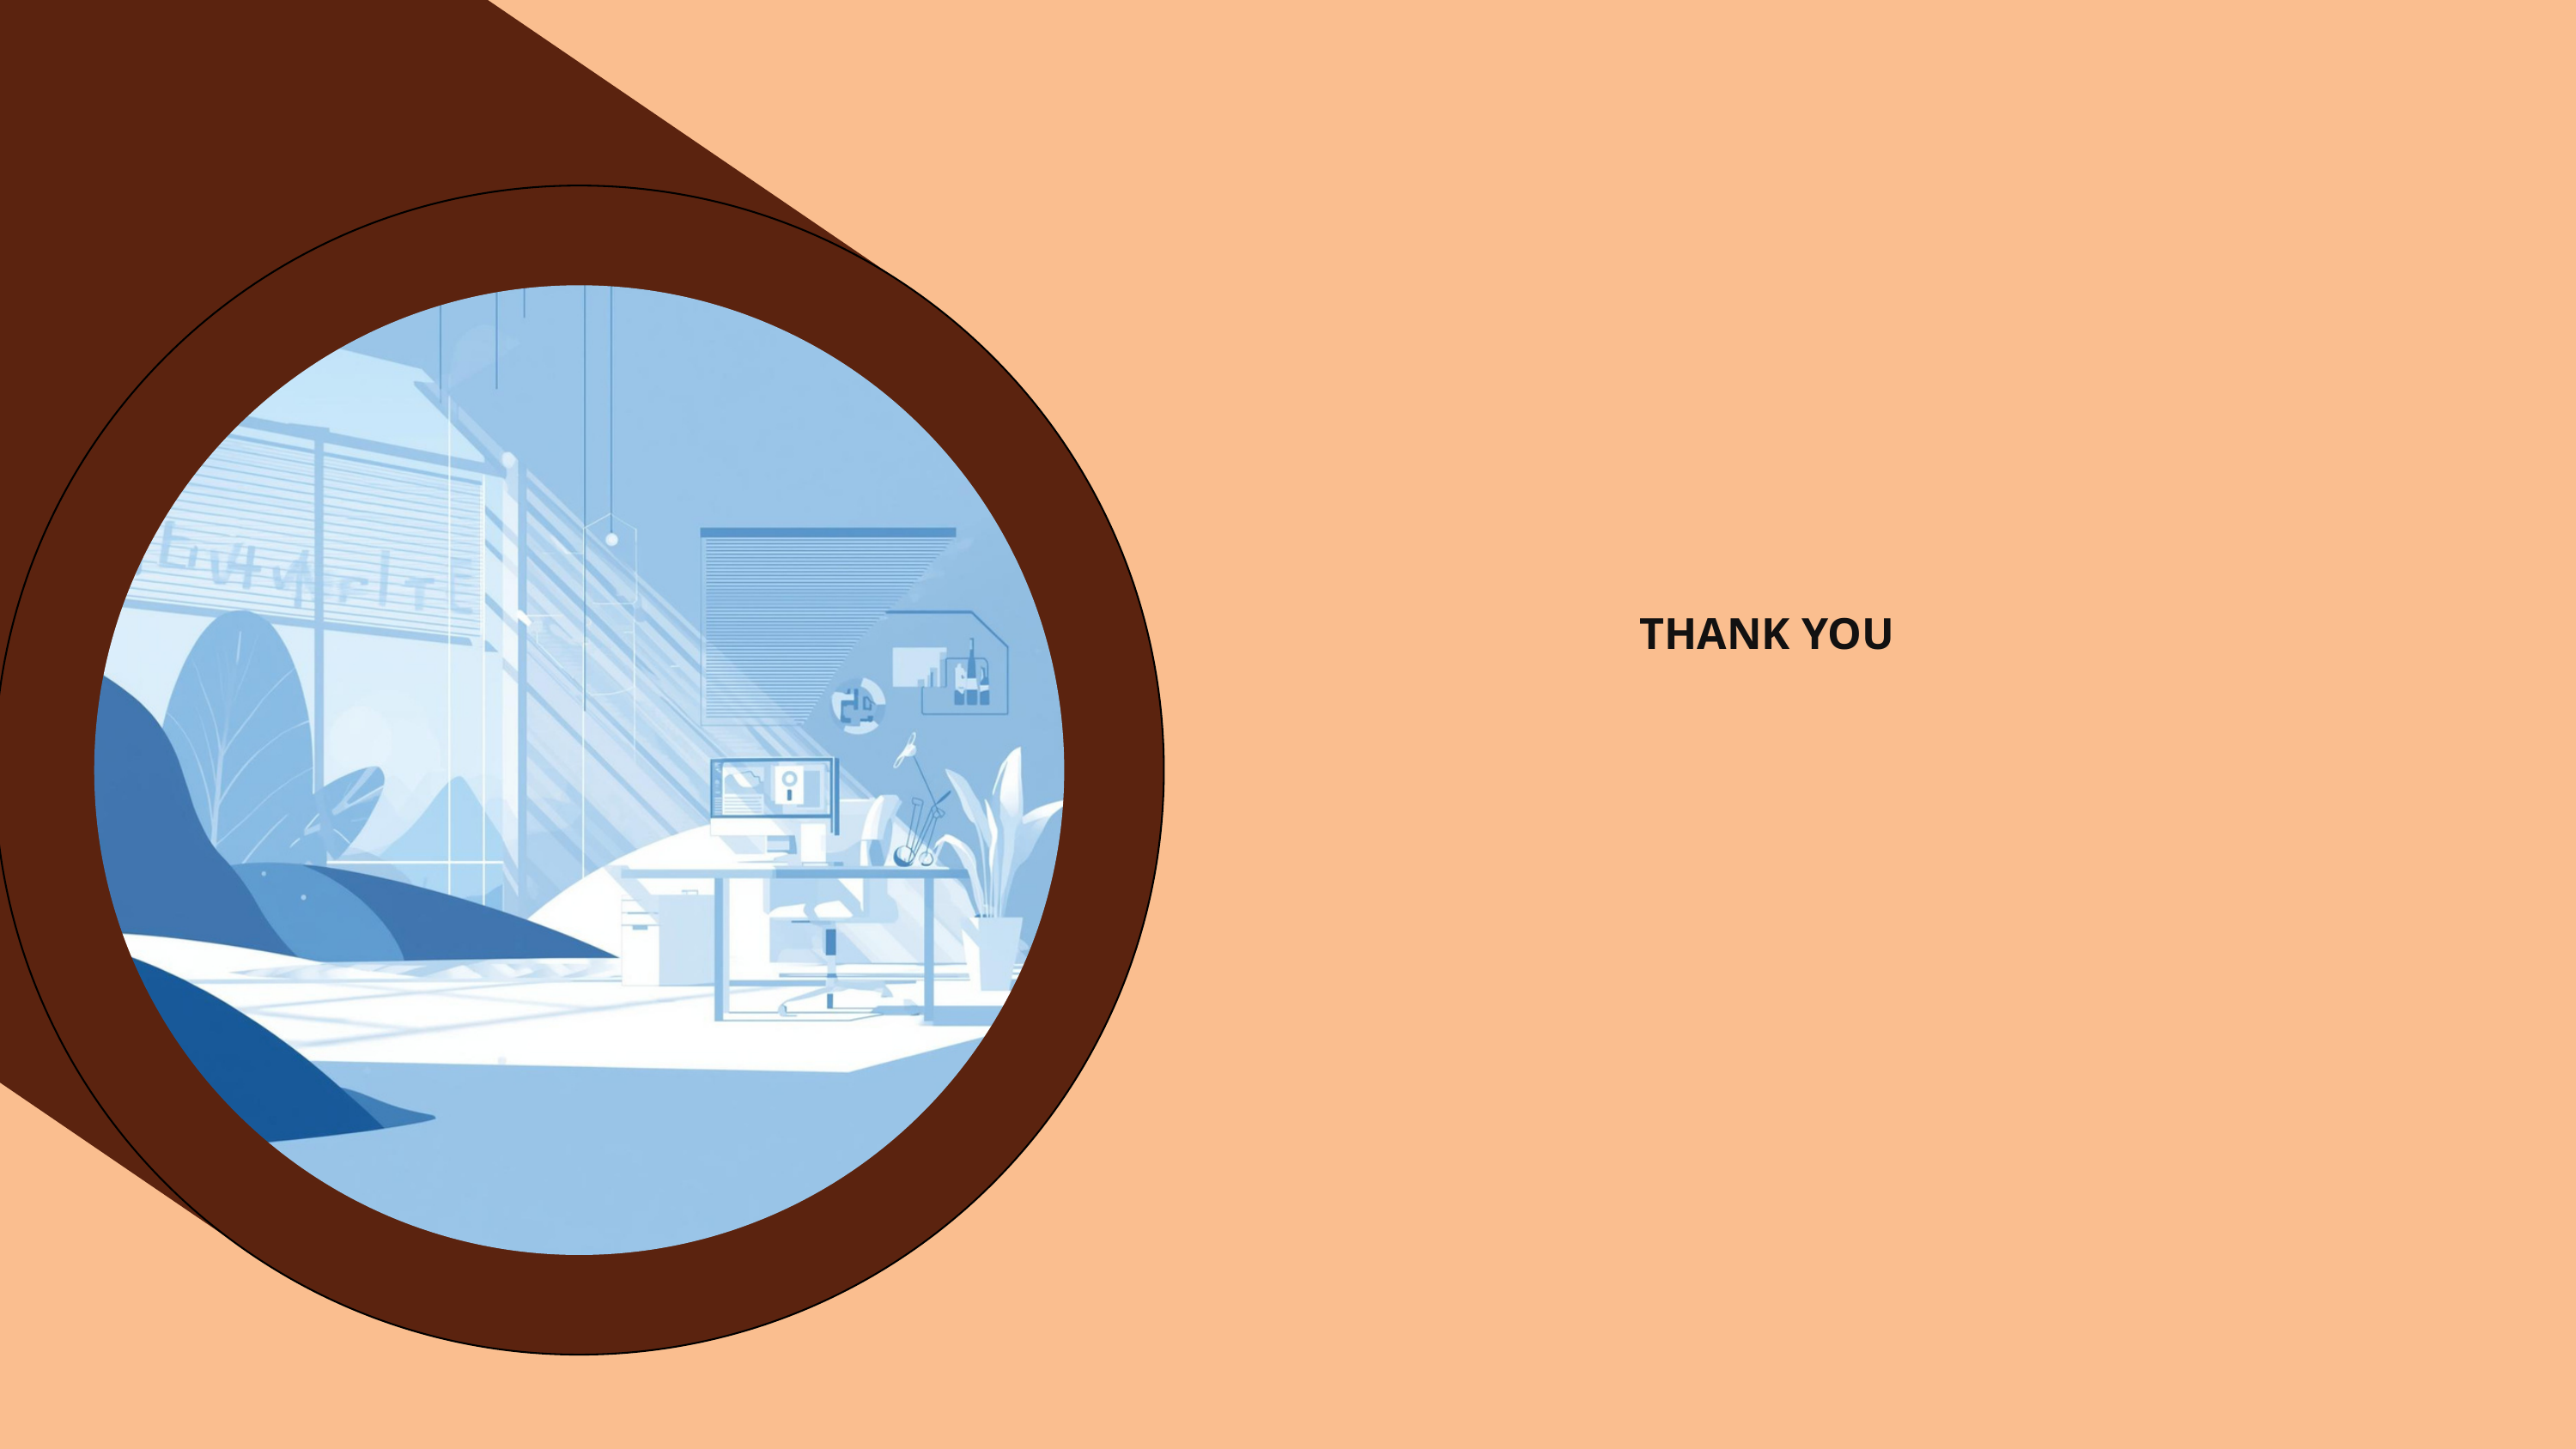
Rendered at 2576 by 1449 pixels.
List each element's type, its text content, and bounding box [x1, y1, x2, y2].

text_box [0, 0, 1164, 1355]
text_box THANK YOU [1260, 597, 2274, 658]
